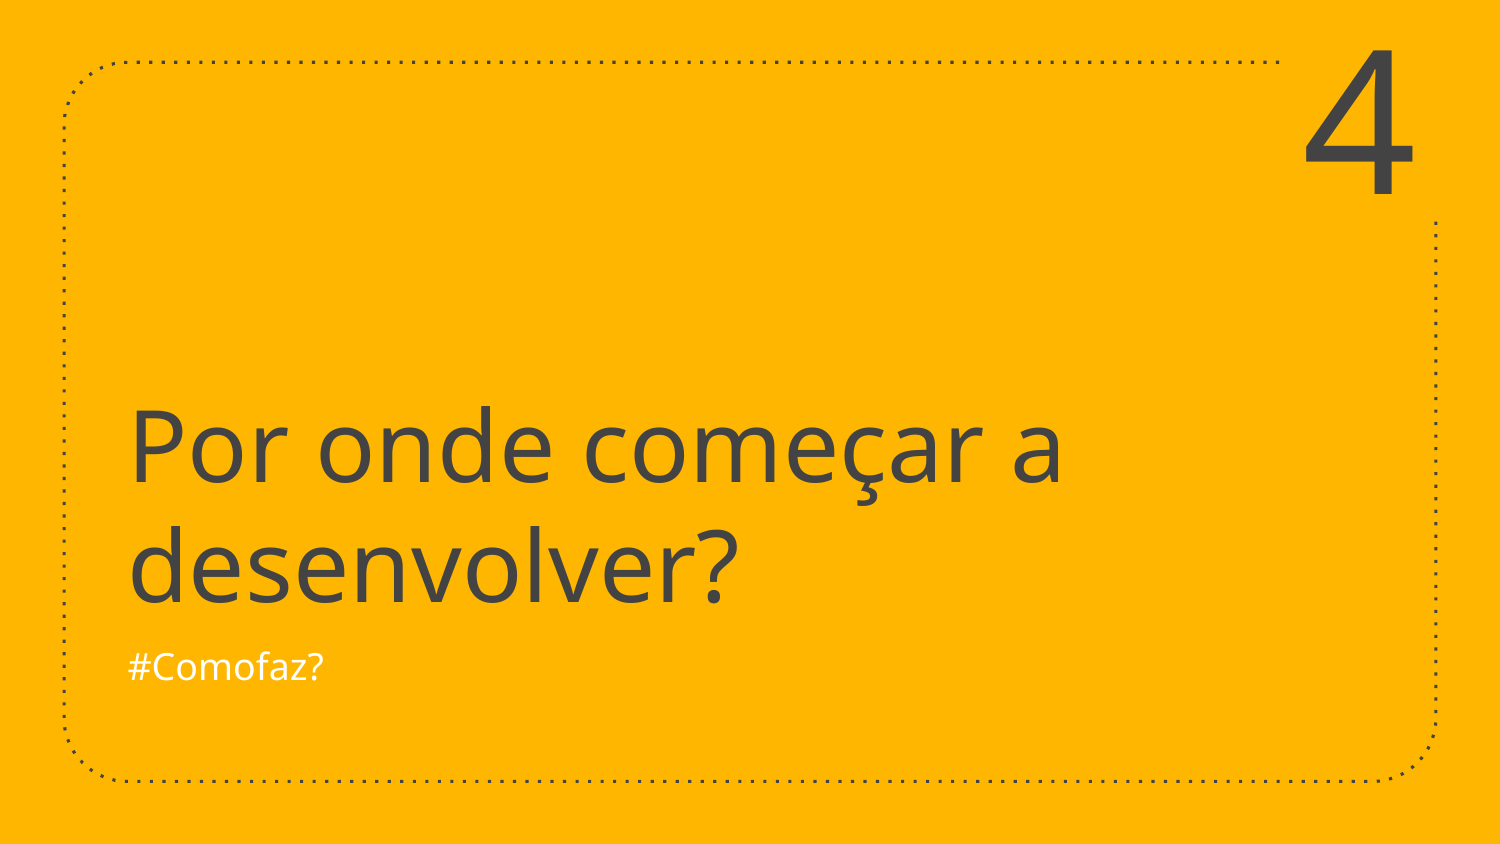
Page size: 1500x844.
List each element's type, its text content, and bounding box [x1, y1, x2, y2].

subtitle #Comofaz? [112, 628, 1388, 758]
title Por onde começar a desenvolver? [112, 447, 1388, 628]
text_box 4 [1281, 0, 1439, 229]
